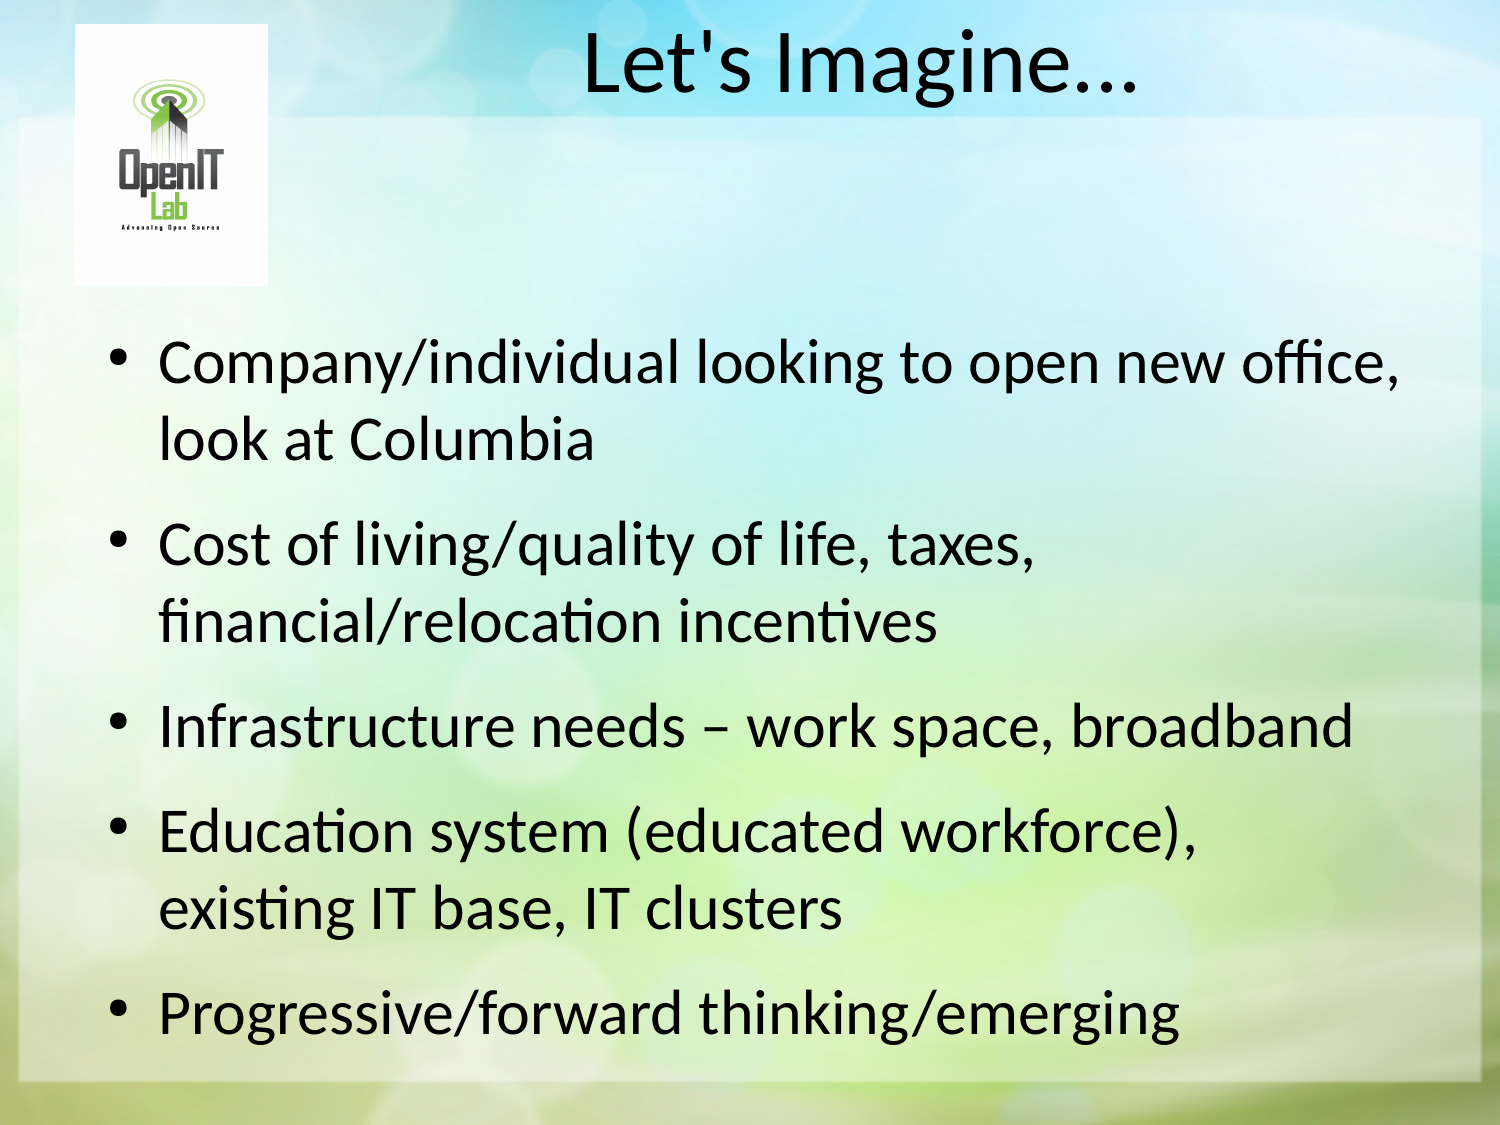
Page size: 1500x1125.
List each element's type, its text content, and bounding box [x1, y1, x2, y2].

chart [75, 24, 269, 286]
title Let's Imagine... [300, 0, 1425, 150]
list Company/individual looking to open new office, look at Columbia Cost of living/quality of life, taxes, financial/relocation incentives Infrastructure needs – work space, broadband Education system (educated workforce), existing IT base, IT clusters Progressive/forward thinking/emerging [75, 312, 1425, 1063]
picture [0, 0, 1500, 1125]
